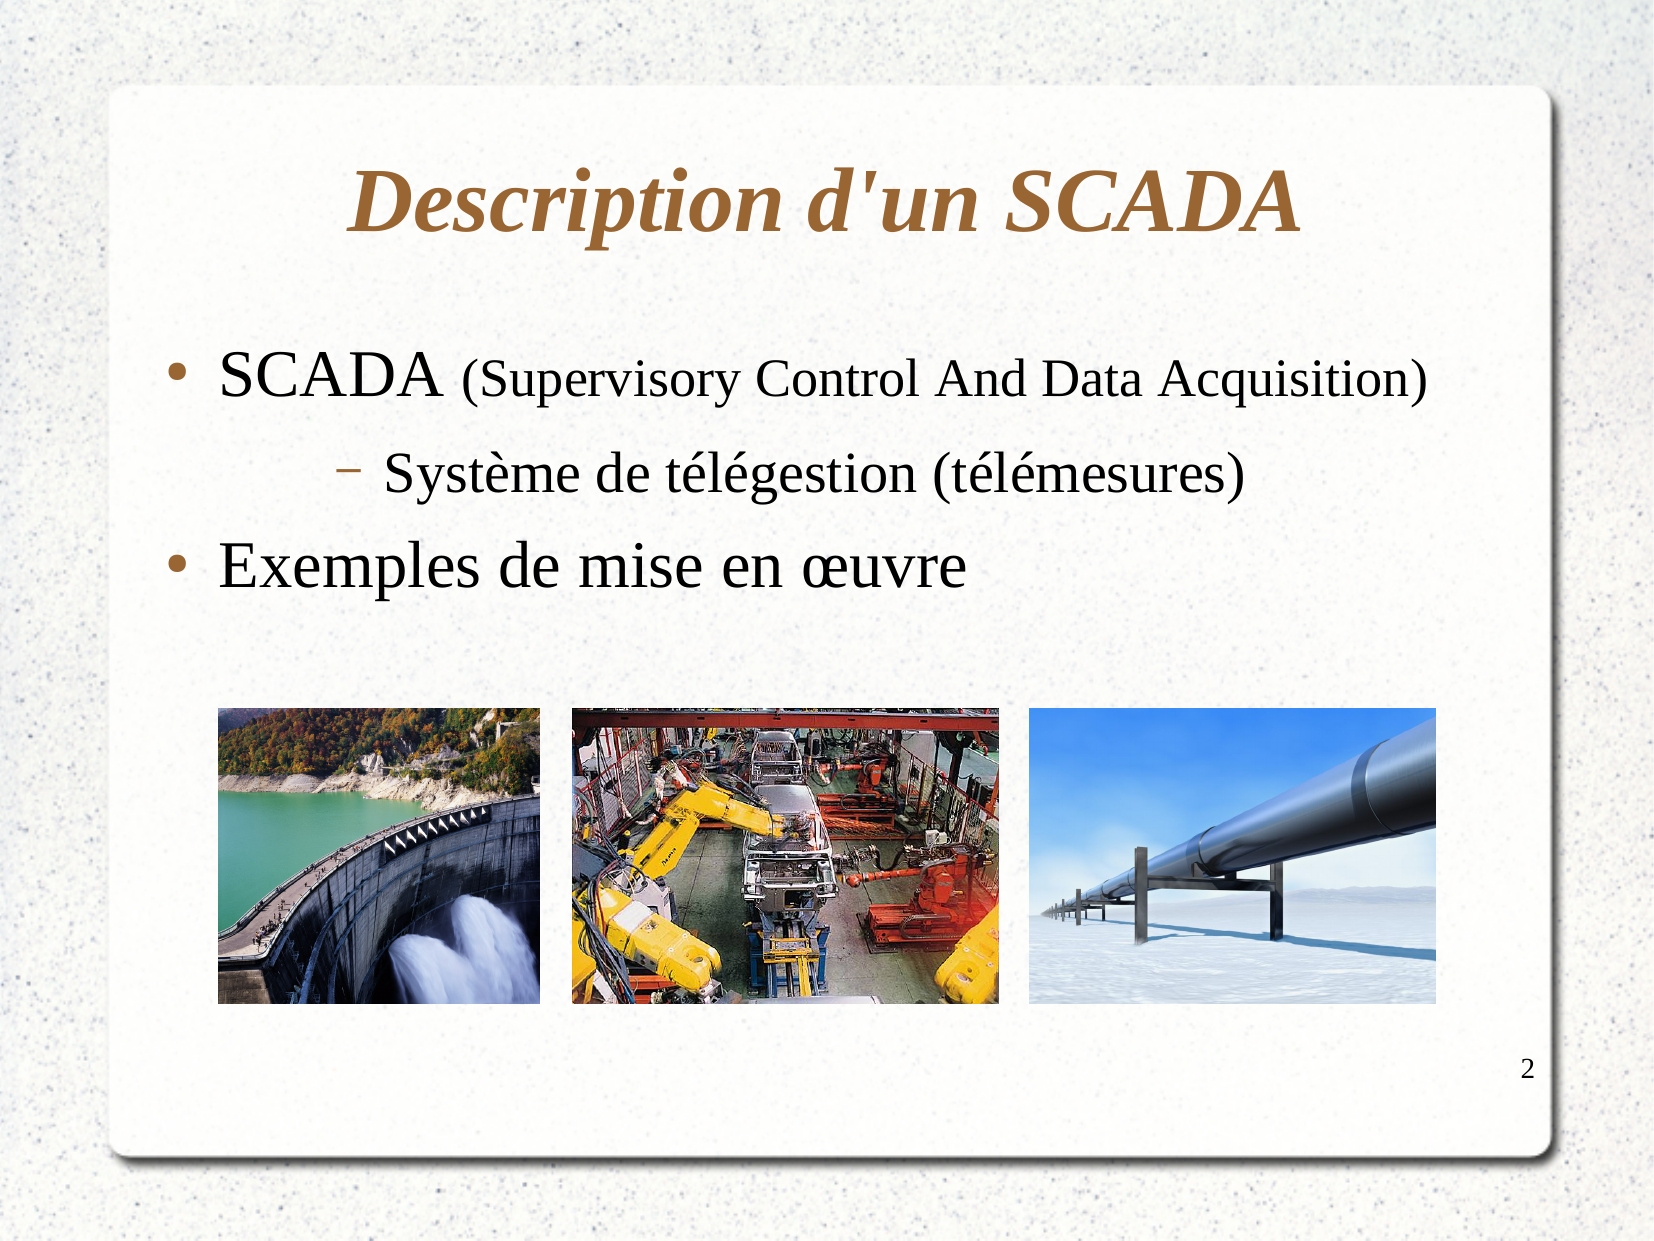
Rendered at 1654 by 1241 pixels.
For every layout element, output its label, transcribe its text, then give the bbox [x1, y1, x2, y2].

list SCADA (Supervisory Control And Data Acquisition) Système de télégestion (télémesures) Exemples de mise en œuvre [147, 336, 1506, 1056]
picture [0, 0, 1654, 1241]
title Description d'un SCADA [118, 96, 1536, 304]
